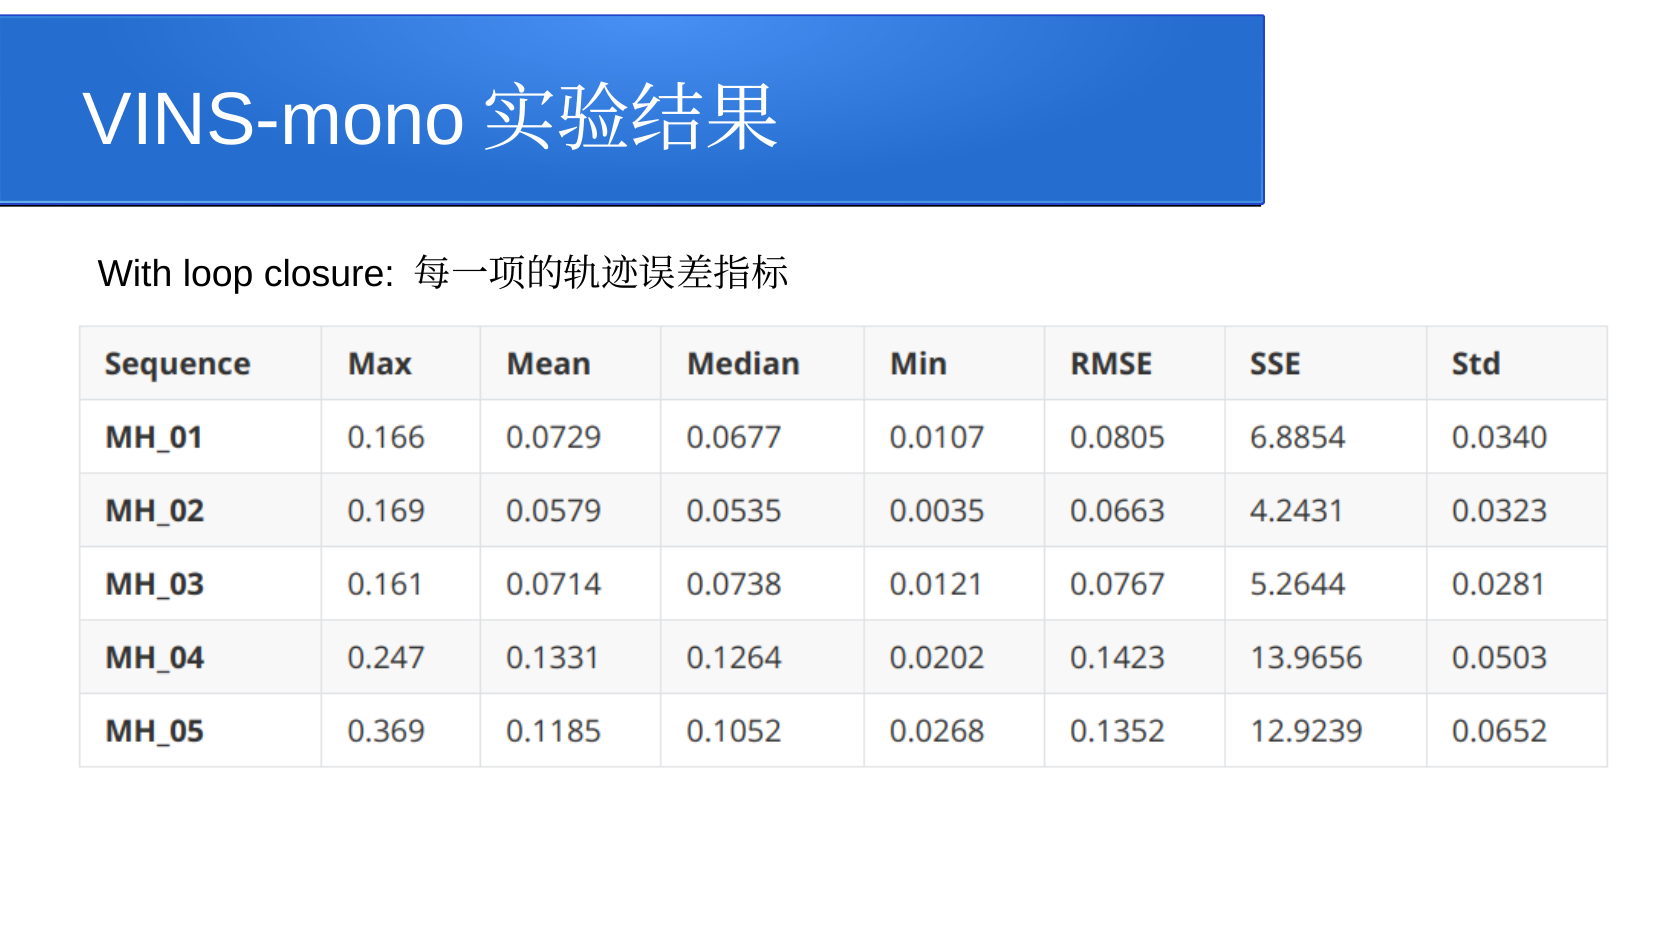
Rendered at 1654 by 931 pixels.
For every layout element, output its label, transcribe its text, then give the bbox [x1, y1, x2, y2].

text_box With loop closure: 每一项的轨迹误差指标 [82, 236, 922, 306]
title VINS-mono实验结果 [82, 35, 1235, 189]
picture [70, 318, 1616, 775]
